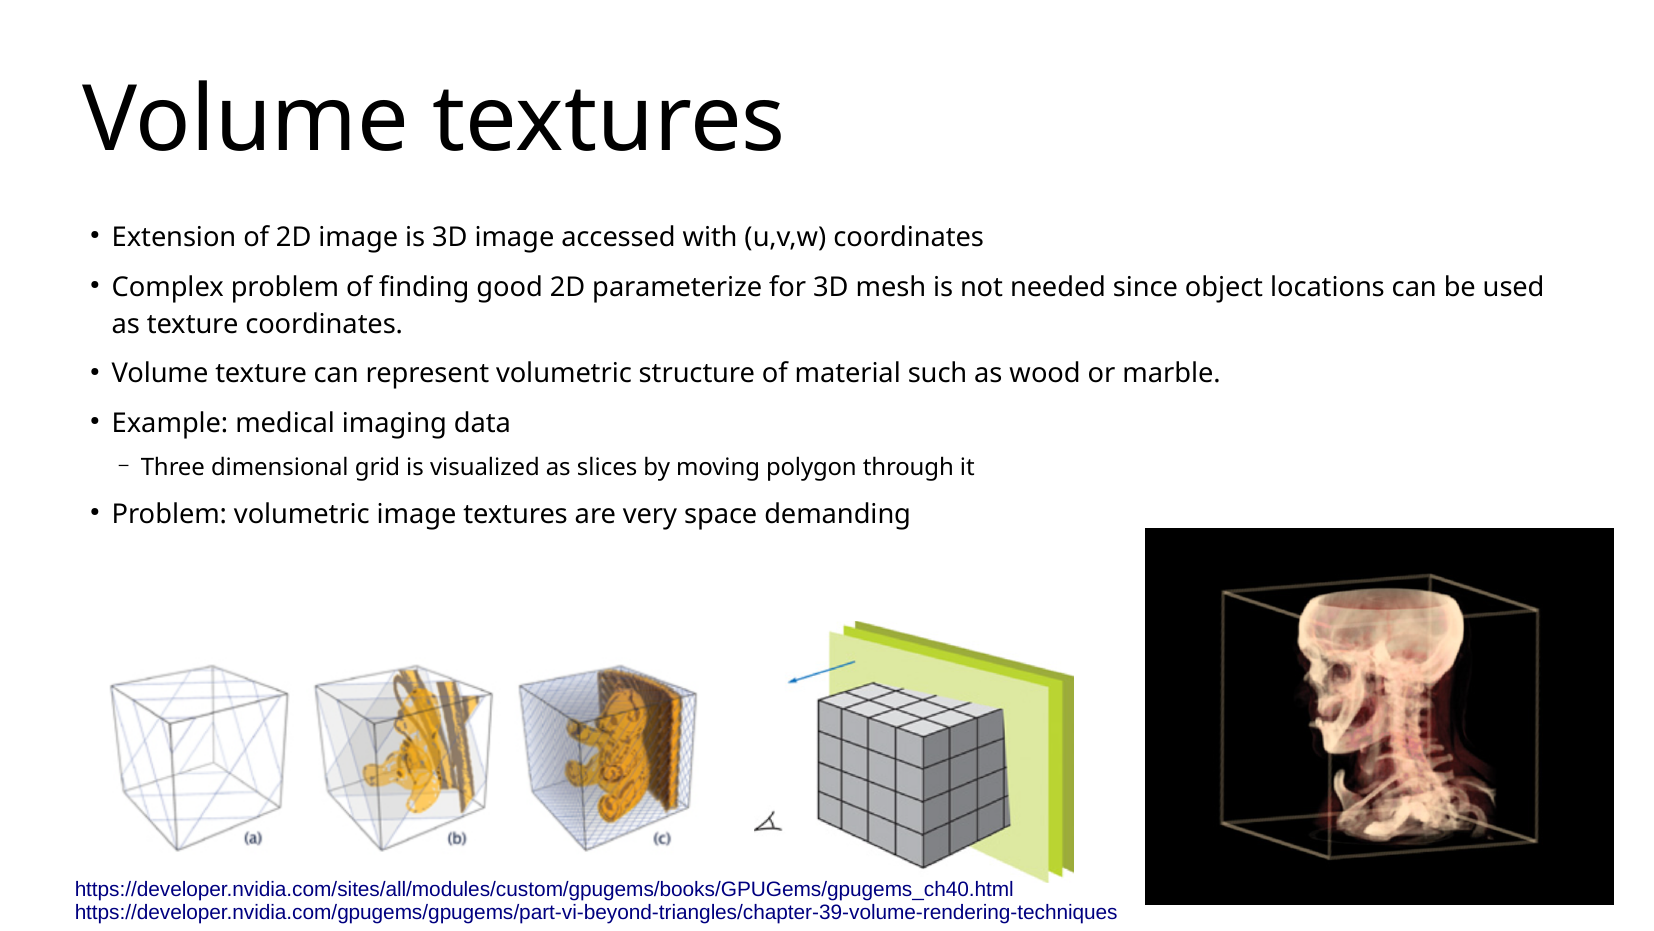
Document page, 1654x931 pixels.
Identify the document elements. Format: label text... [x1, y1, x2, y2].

picture [105, 645, 734, 856]
text_box https://developer.nvidia.com/sites/all/modules/custom/gpugems/books/GPUGems/gpugems_ch40.html https://developer.nvidia.com/gpugems/gpugems/part-vi-beyond-triangles/chapter-39-volume-rendering-techniques [60, 870, 1141, 931]
list Extension of 2D image is 3D image accessed with (u,v,w) coordinates Complex problem of finding good 2D parameterize for 3D mesh is not needed since object locations can be used as texture coordinates. Volume texture can represent volumetric structure of material such as wood or marble. Example: medical imaging data Three dimensional grid is visualized as slices by moving polygon through it Problem: volumetric image textures are very space demanding [82, 217, 1571, 541]
picture [1140, 524, 1620, 910]
title Volume textures [82, 37, 1571, 193]
picture [750, 613, 1105, 870]
